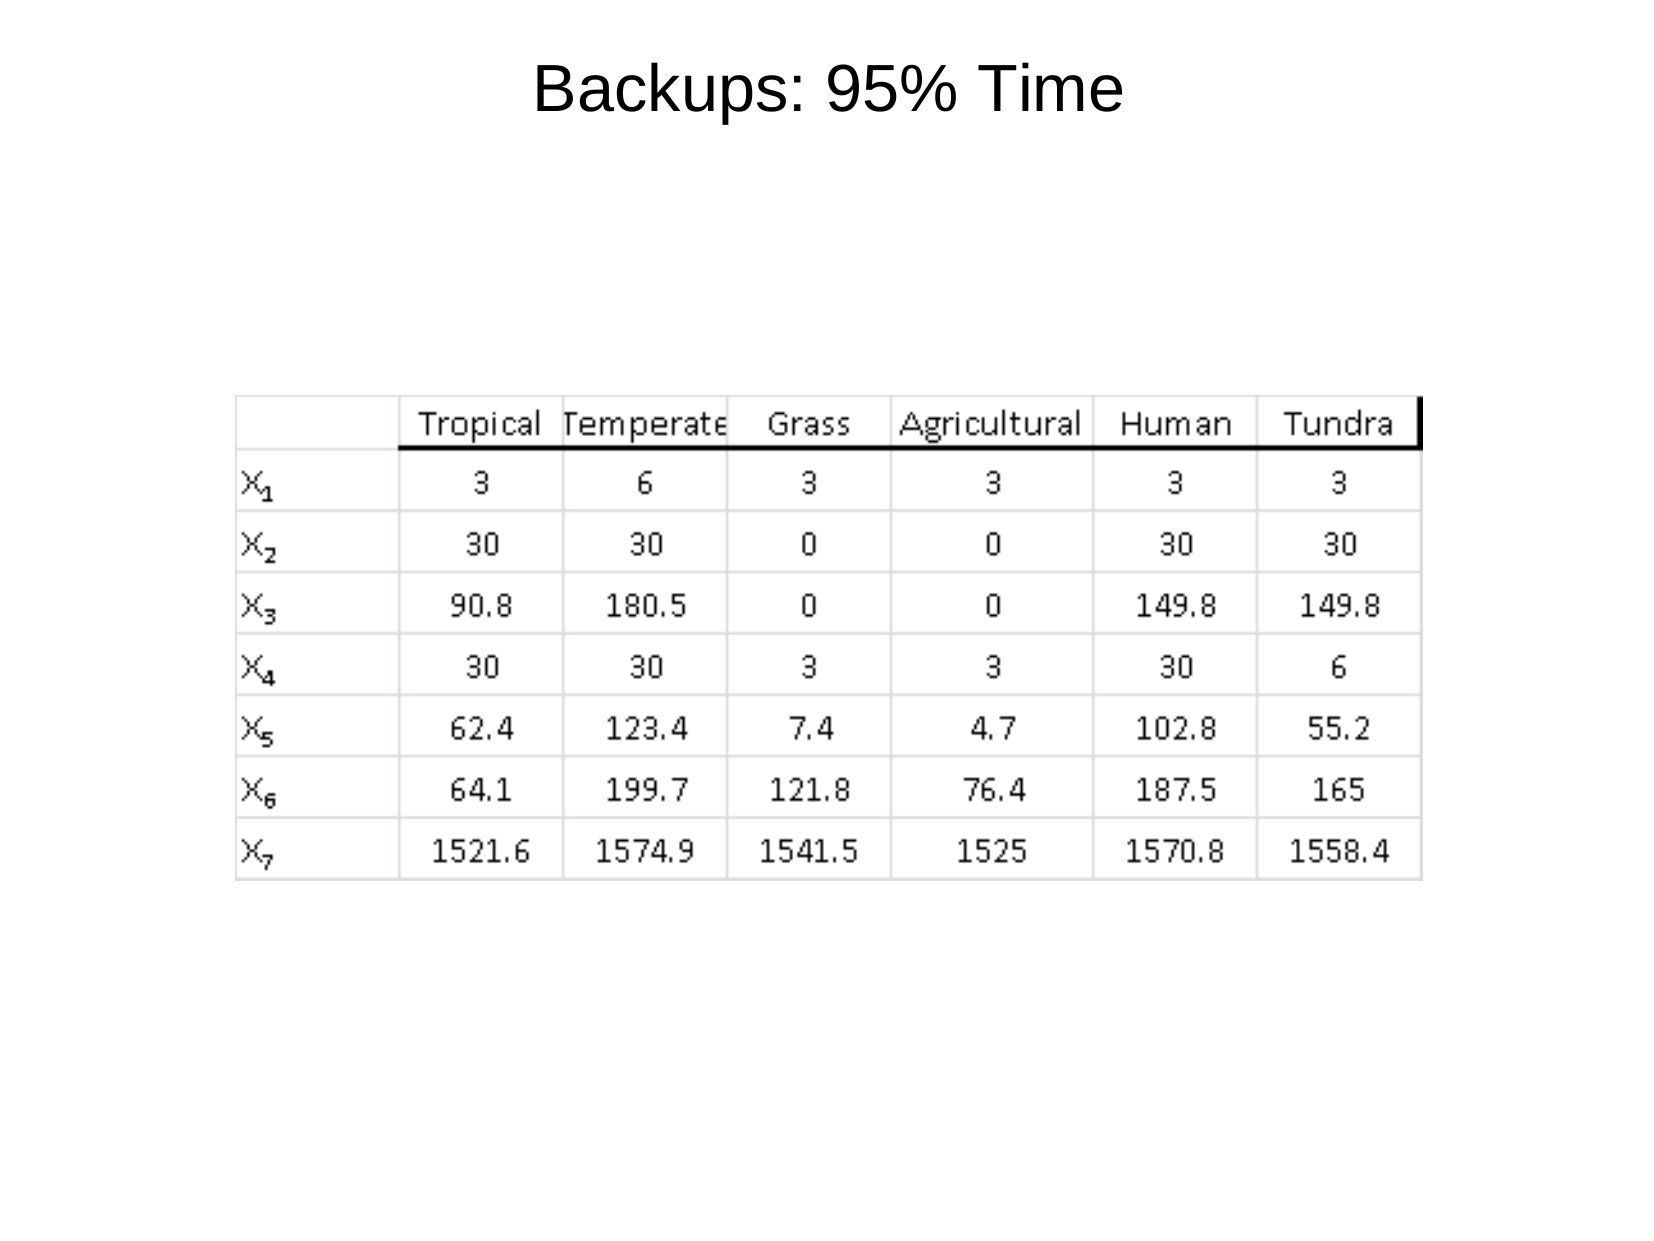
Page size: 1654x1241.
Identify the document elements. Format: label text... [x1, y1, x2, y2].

text_box Backups: 95% Time [101, 45, 1557, 138]
picture [235, 395, 1423, 882]
